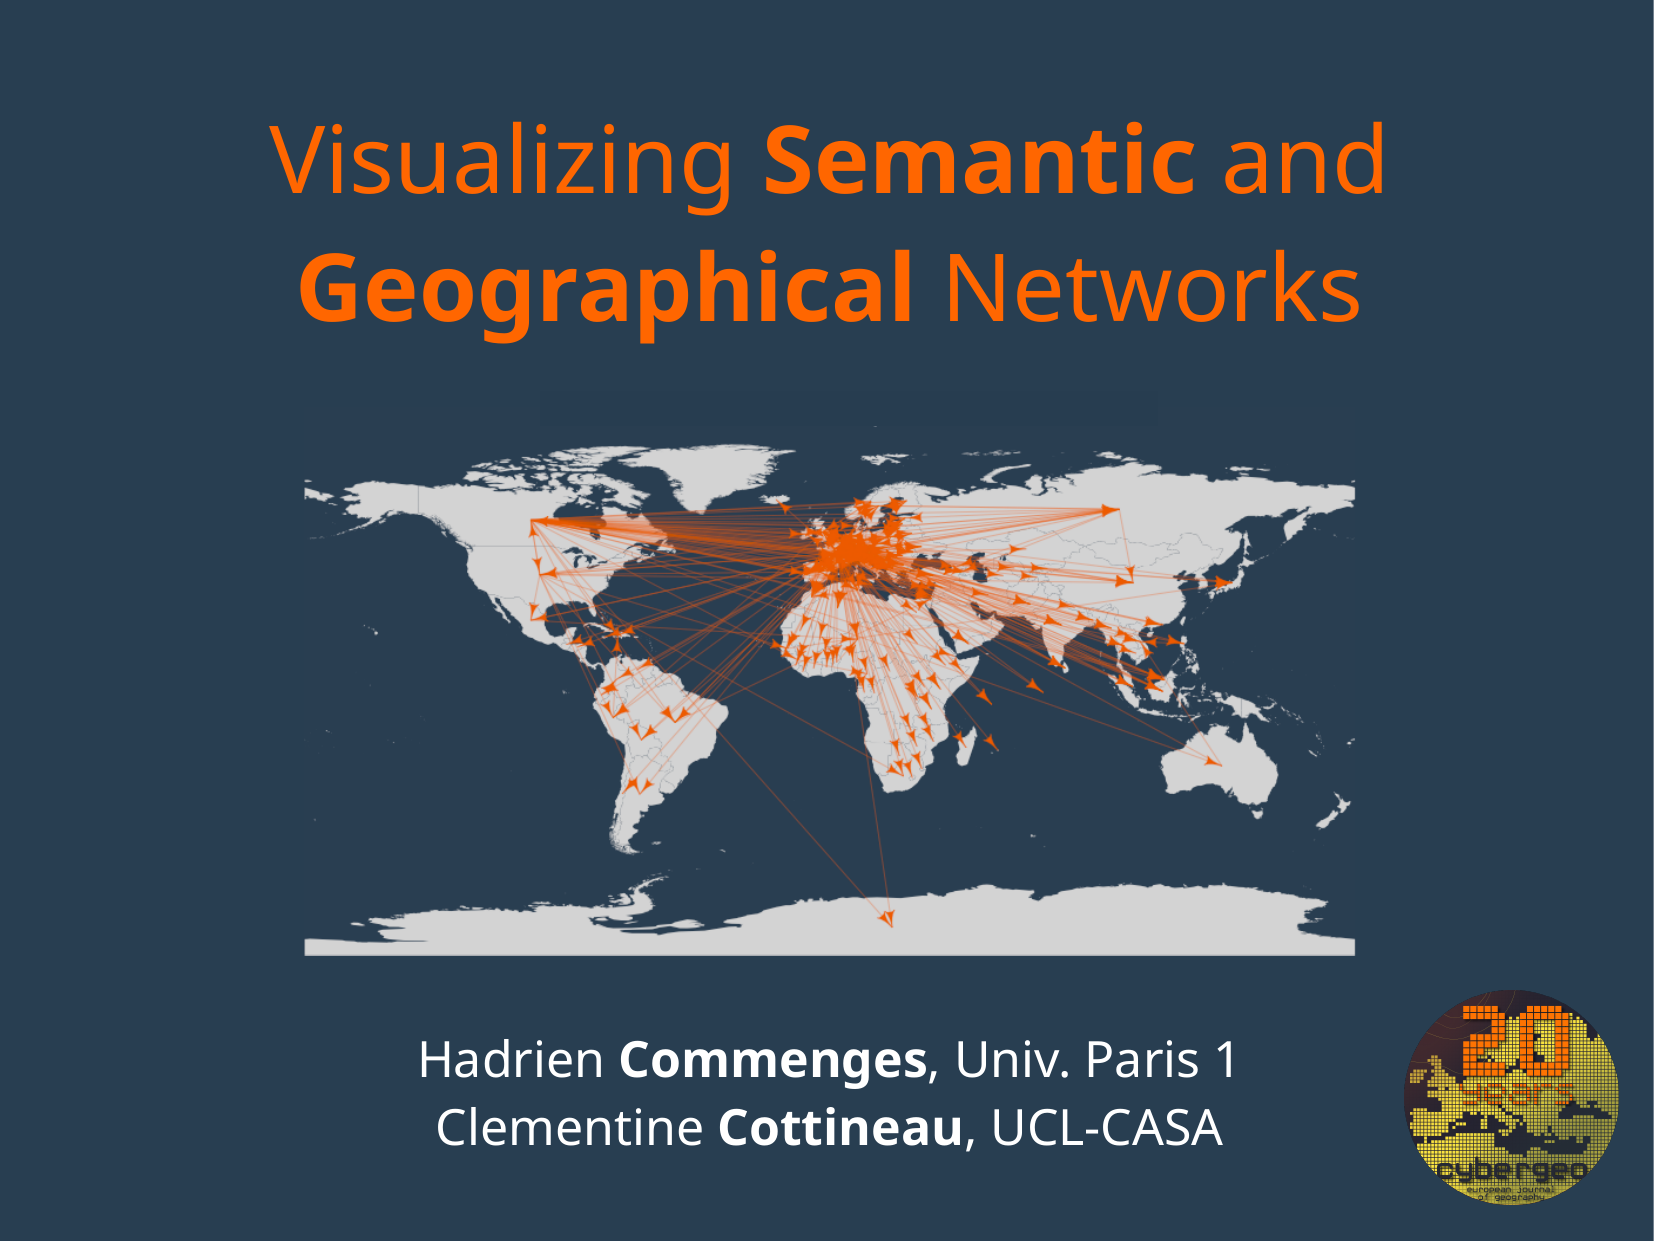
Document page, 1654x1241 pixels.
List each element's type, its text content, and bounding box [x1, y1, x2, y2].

title Visualizing Semantic and Geographical Networks [85, 91, 1574, 352]
subtitle Hadrien Commenges, Univ. Paris 1 Clementine Cottineau, UCL-CASA [85, 732, 1574, 1241]
picture [0, 0, 1654, 1241]
